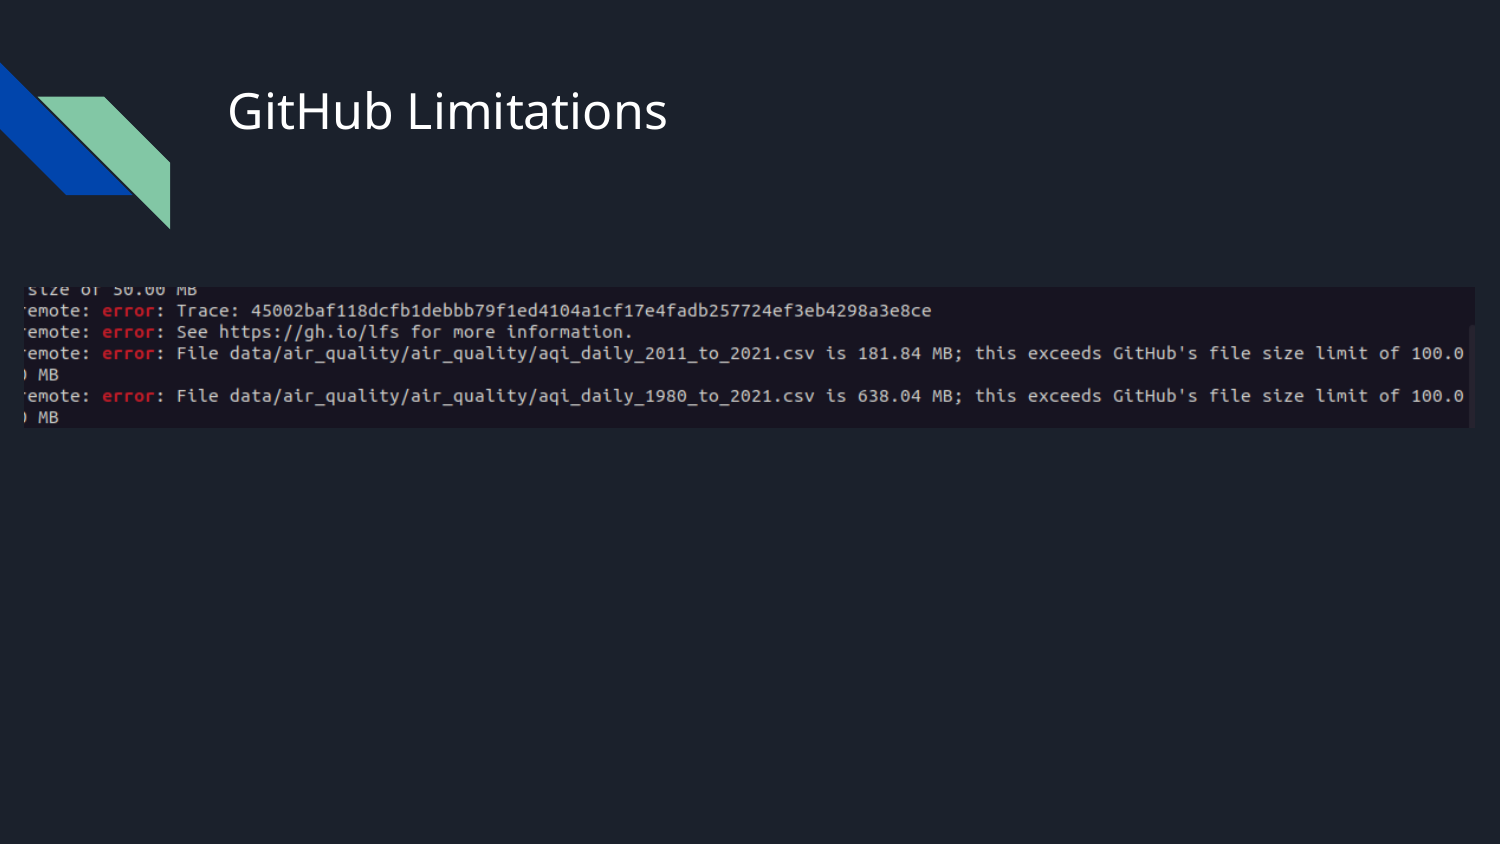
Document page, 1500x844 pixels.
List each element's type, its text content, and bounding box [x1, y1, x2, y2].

picture [24, 287, 1475, 428]
title GitHub Limitations [212, 64, 1368, 215]
